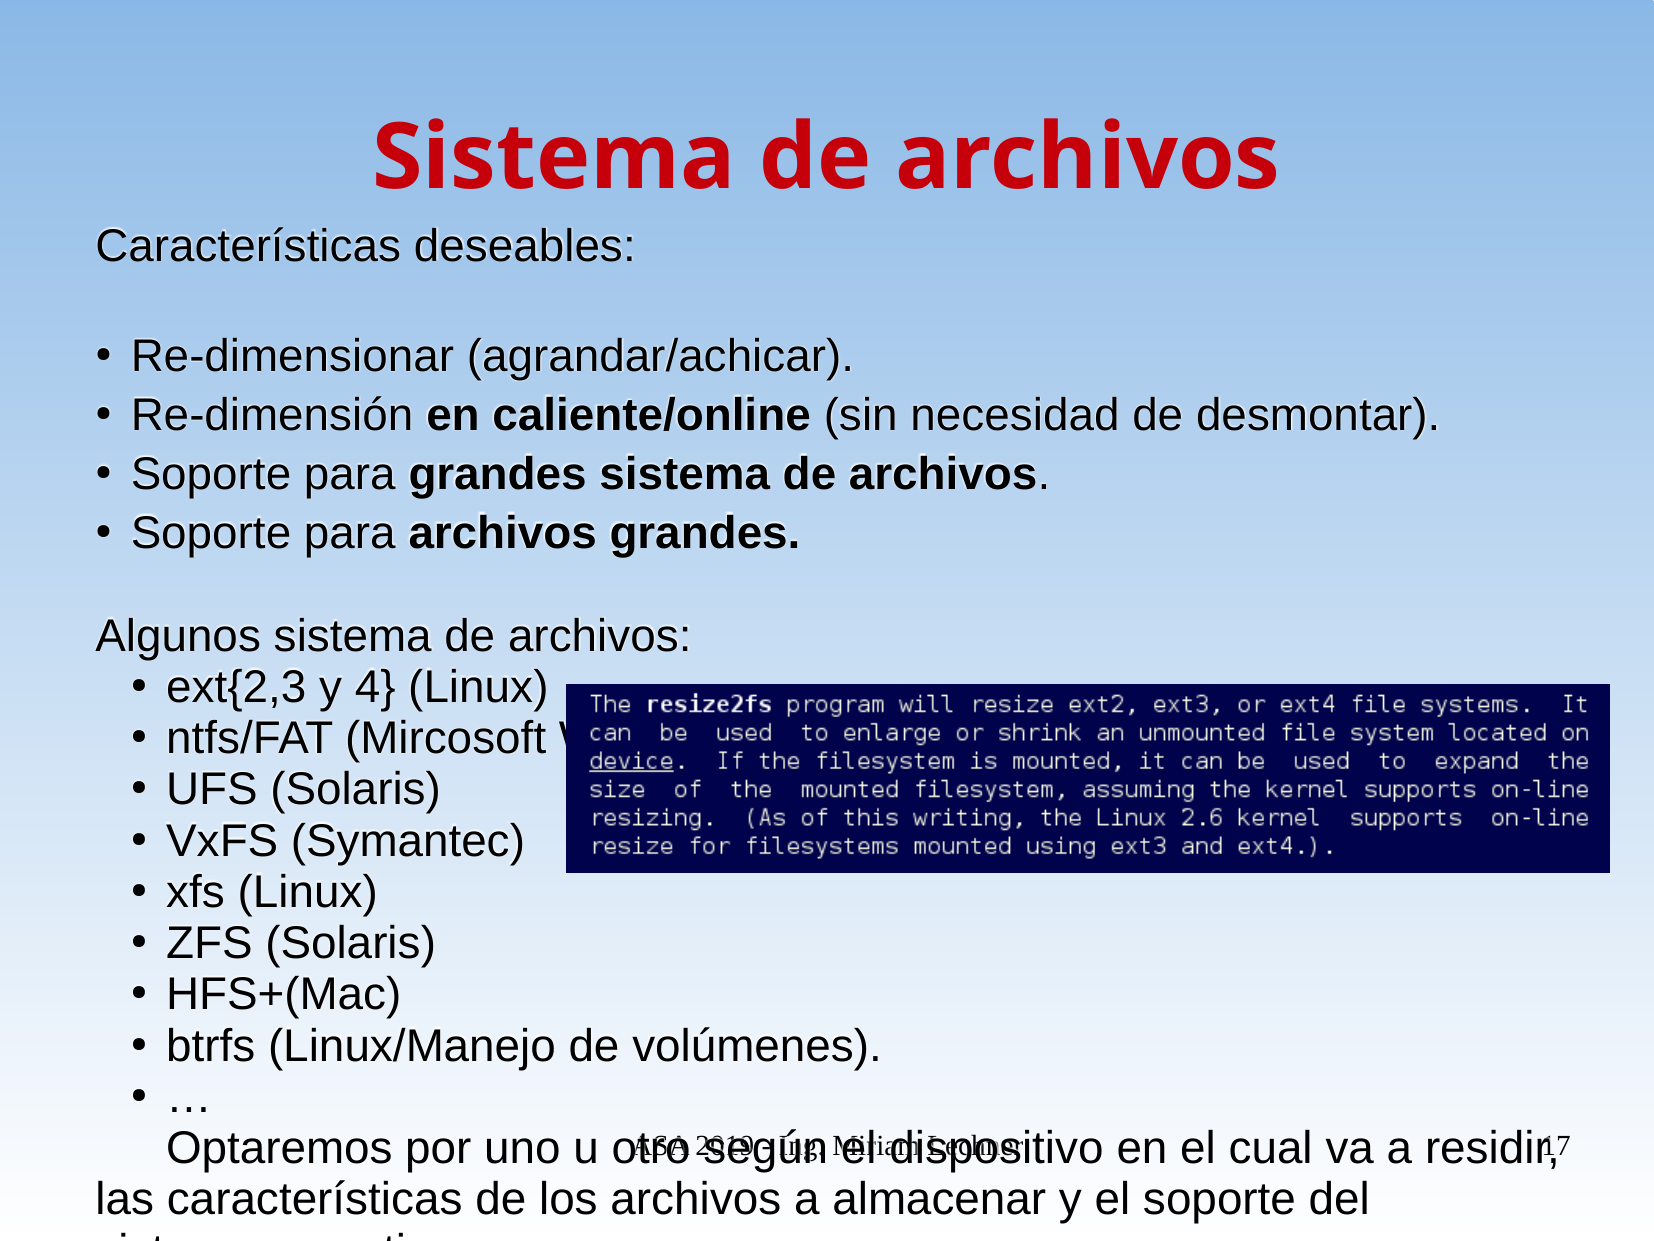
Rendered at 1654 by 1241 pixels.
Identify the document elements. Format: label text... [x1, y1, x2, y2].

title Sistema de archivos [82, 49, 1571, 212]
text_box Características deseables: Re-dimensionar (agrandar/achicar). Re-dimensión en caliente/online (sin necesidad de desmontar). Soporte para grandes sistema de archivos. Soporte para archivos grandes. Algunos sistema de archivos: ext{2,3 y 4} (Linux) ntfs/FAT (Mircosoft Win.) UFS (Solaris) VxFS (Symantec) xfs (Linux) ZFS (Solaris) HFS+(Mac) btrfs (Linux/Manejo de volúmenes). … Optaremos por uno u otro según el dispositivo en el cual va a residir, las características de los archivos a almacenar y el soporte del sistema operativo. [80, 212, 1628, 1241]
picture [566, 684, 1610, 873]
